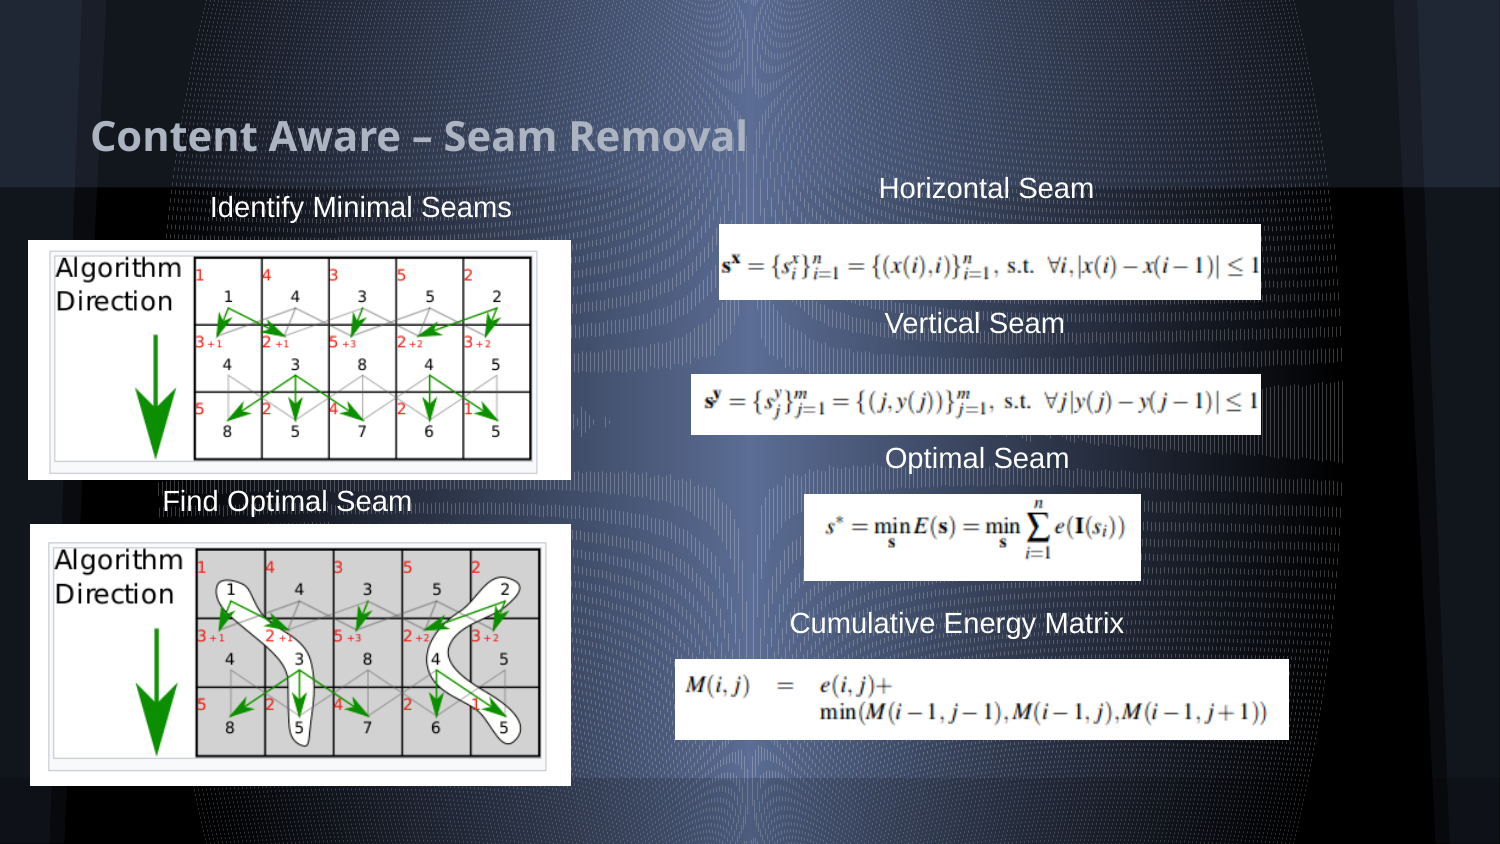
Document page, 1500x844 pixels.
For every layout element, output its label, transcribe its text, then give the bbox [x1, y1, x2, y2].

text_box Optimal Seam [870, 435, 1085, 483]
picture [30, 524, 571, 786]
picture [675, 659, 1289, 740]
picture [719, 224, 1261, 300]
title Content Aware – Seam Removal [75, 33, 1425, 175]
text_box Cumulative Energy Matrix [774, 600, 1141, 648]
text_box Find Optimal Seam [147, 477, 428, 526]
picture [691, 374, 1261, 436]
picture [804, 494, 1141, 581]
text_box Horizontal Seam [863, 165, 1111, 213]
text_box Identify Minimal Seams [195, 183, 528, 231]
picture [28, 240, 571, 481]
text_box Vertical Seam [869, 300, 1081, 348]
